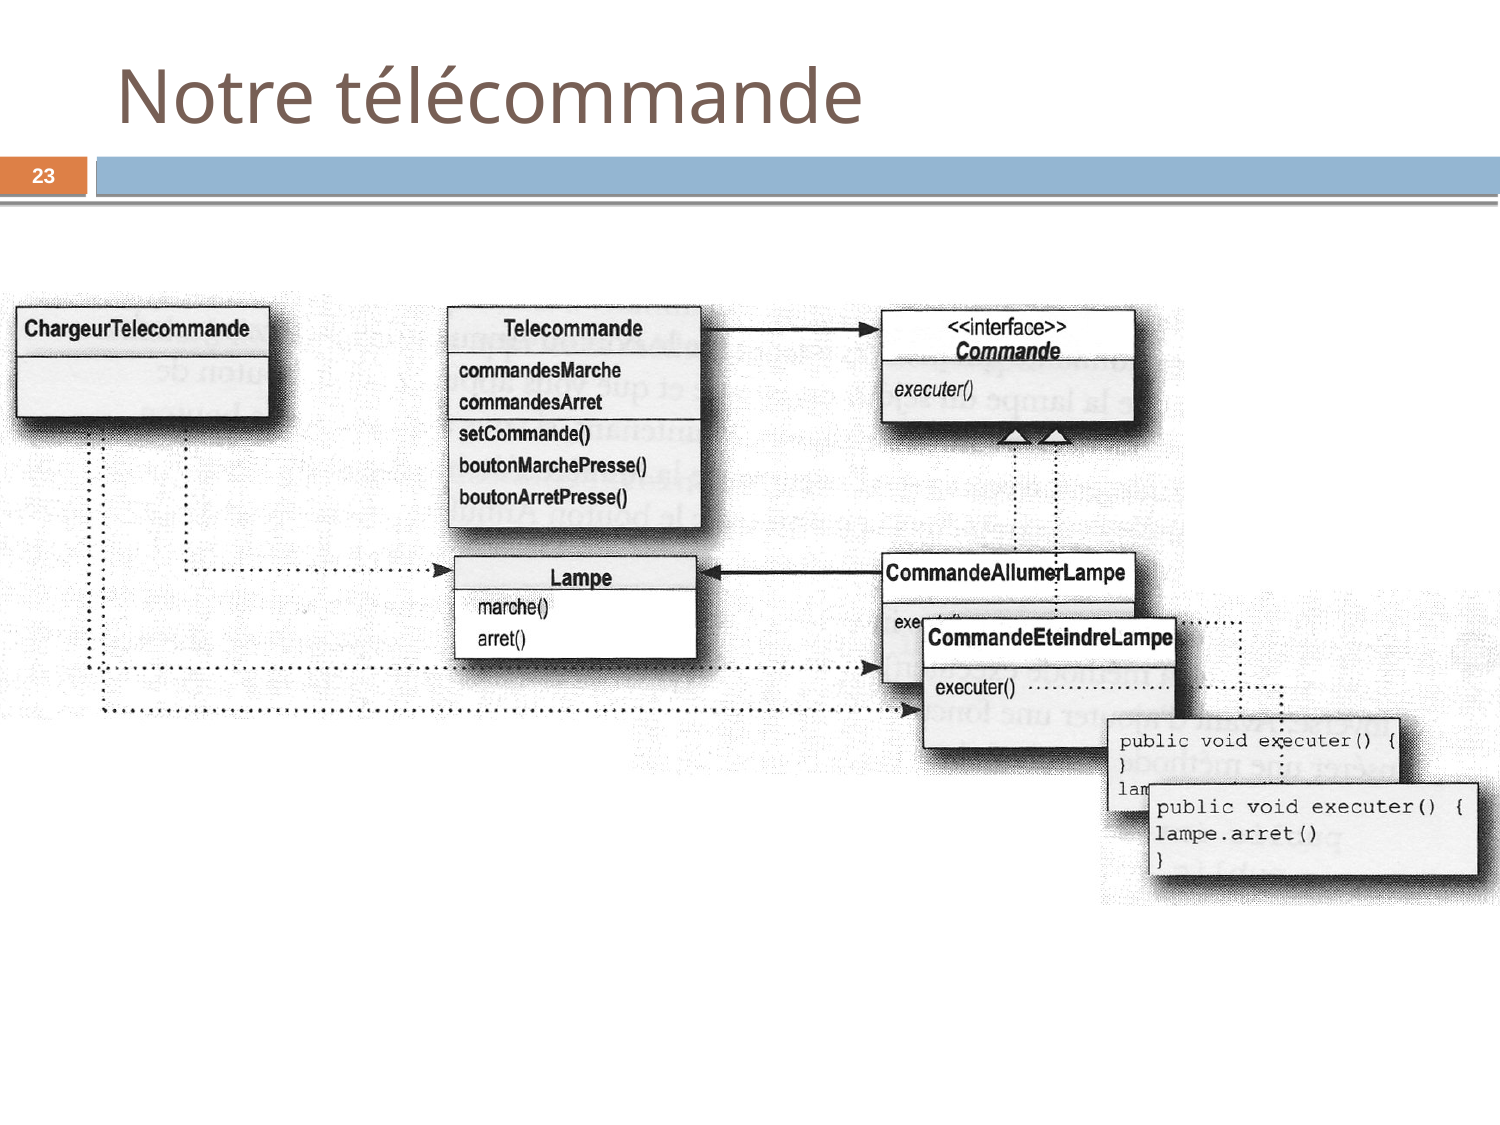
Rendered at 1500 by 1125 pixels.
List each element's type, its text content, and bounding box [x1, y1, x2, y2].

slide_number <numéro> [0, 155, 88, 196]
picture [0, 291, 1500, 906]
title Notre télécommande [100, 37, 1438, 149]
